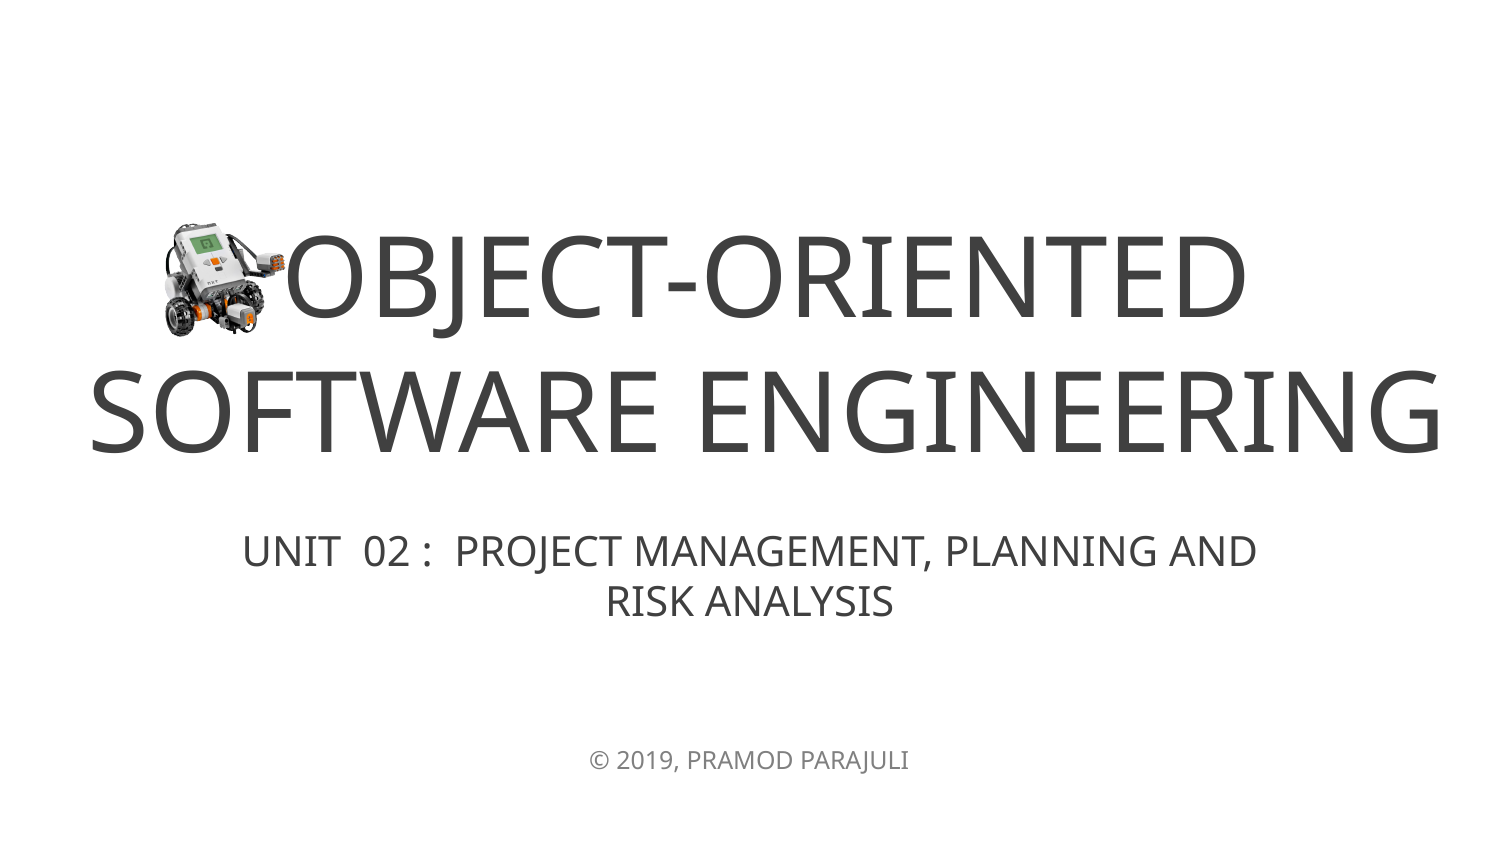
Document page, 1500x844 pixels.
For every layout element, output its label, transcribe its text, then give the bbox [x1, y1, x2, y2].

text_box © 2019, PRAMOD PARAJULI [75, 736, 1424, 782]
subtitle UNIT 02 : PROJECT MANAGEMENT, PLANNING AND RISK ANALYSIS [225, 517, 1275, 694]
picture [138, 218, 294, 349]
title OBJECT-ORIENTED SOFTWARE ENGINEERING [63, 190, 1472, 490]
